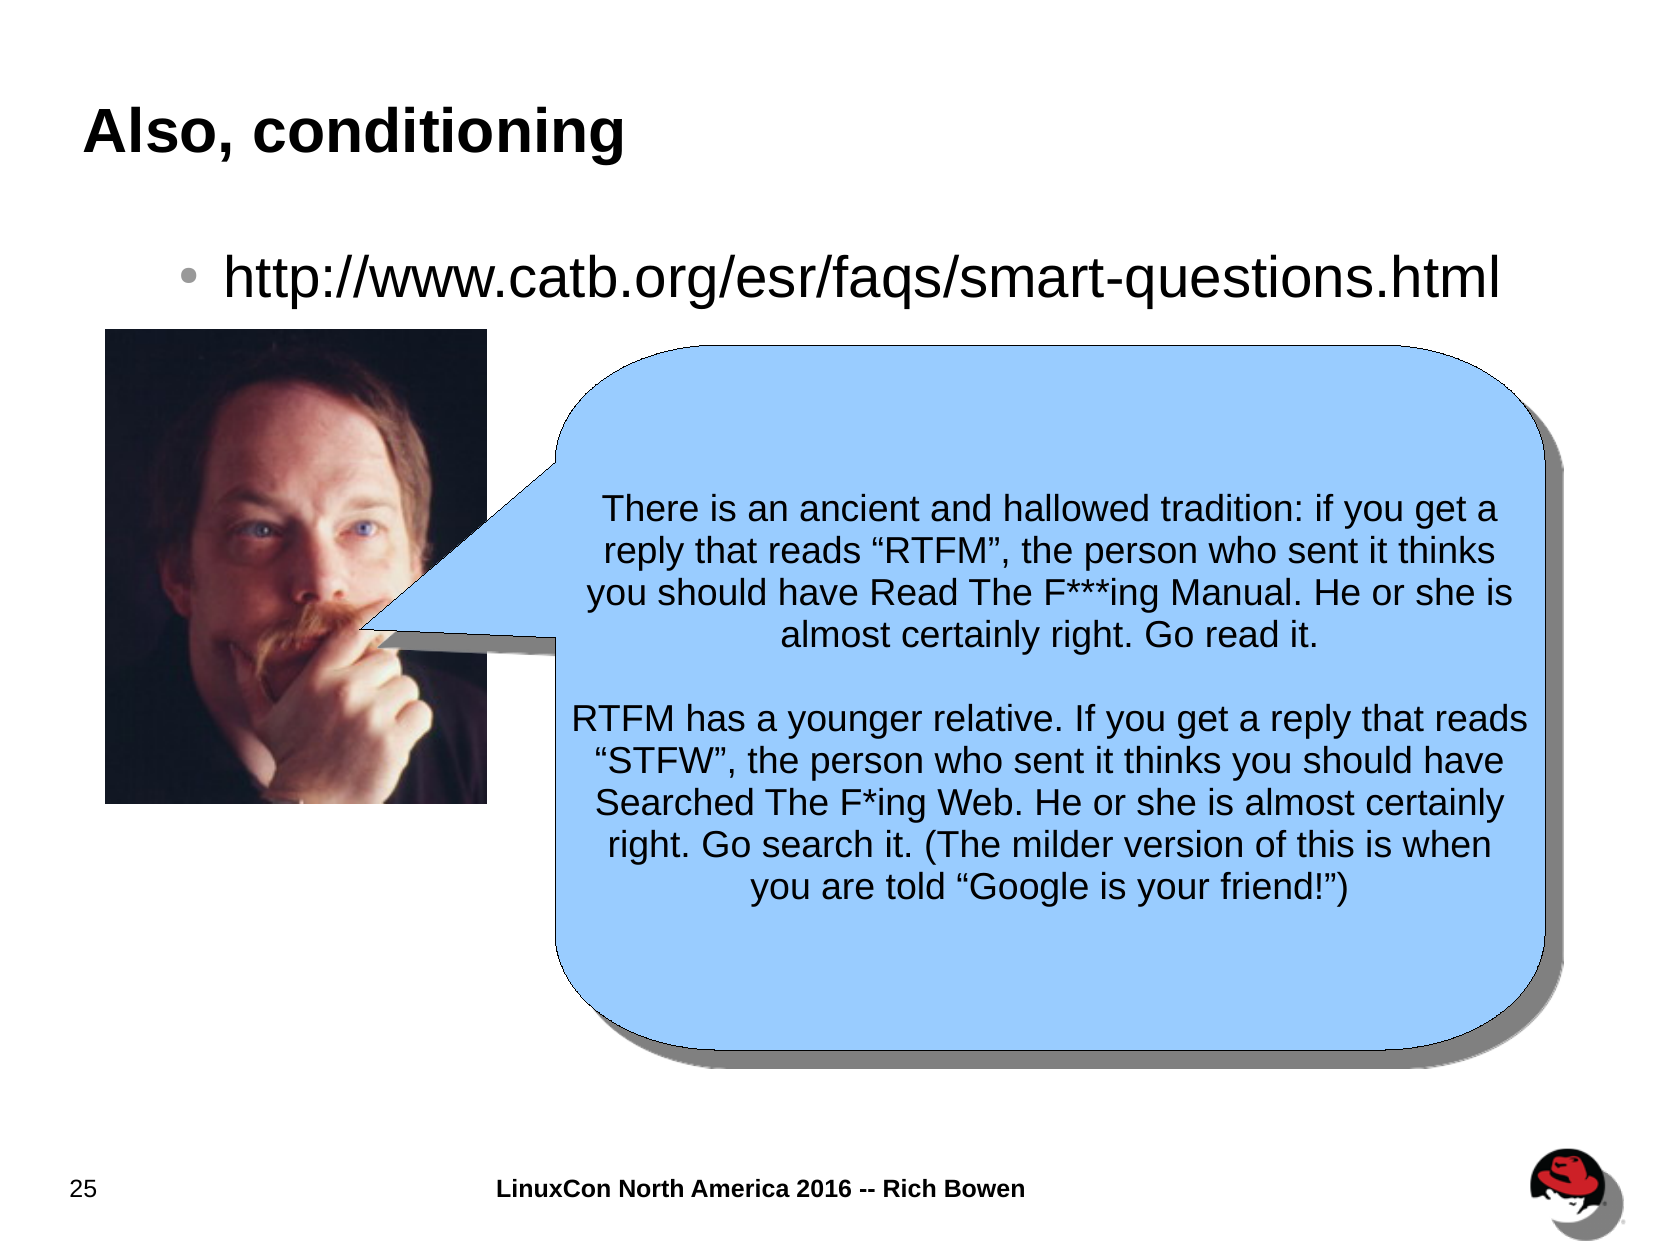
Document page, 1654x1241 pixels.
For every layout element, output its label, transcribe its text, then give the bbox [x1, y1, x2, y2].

picture [105, 329, 487, 804]
picture [1529, 1146, 1613, 1224]
list http://www.catb.org/esr/faqs/smart-questions.html [86, 244, 1576, 1039]
title Also, conditioning [82, 37, 1571, 226]
text_box There is an ancient and hallowed tradition: if you get a reply that reads “RTFM”, the person who sent it thinks you should have Read The F***ing Manual. He or she is almost certainly right. Go read it. RTFM has a younger relative. If you get a reply that reads “STFW”, the person who sent it thinks you should have Searched The F*ing Web. He or she is almost certainly right. Go search it. (The milder version of this is when you are told “Google is your friend!”) [359, 345, 1546, 1051]
